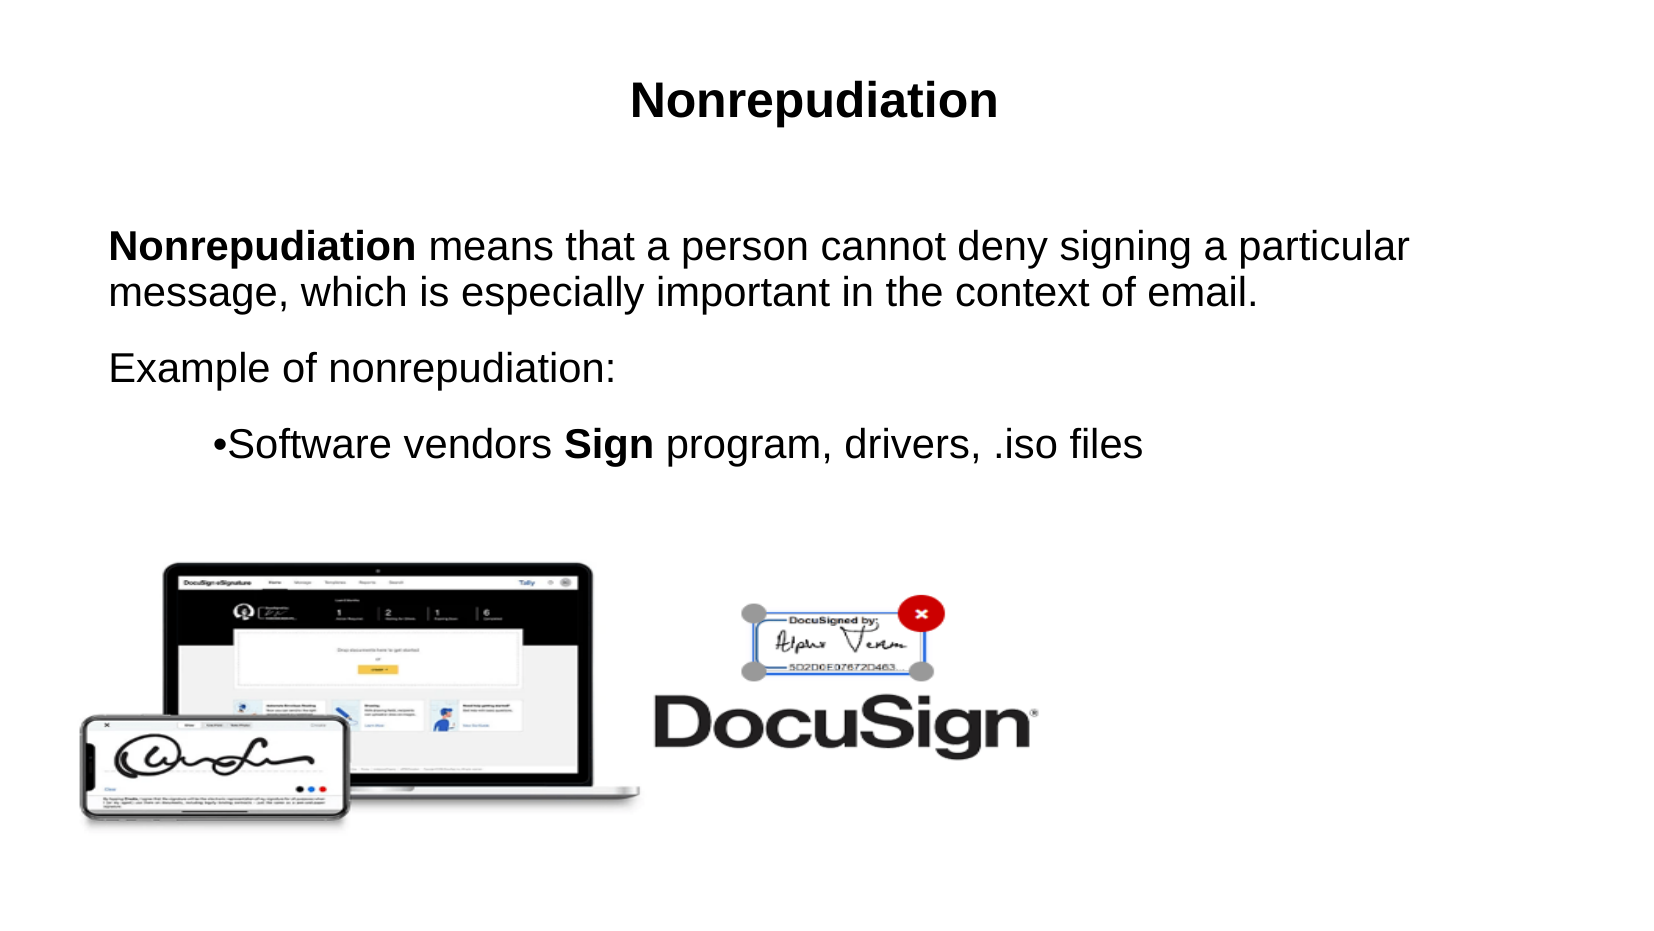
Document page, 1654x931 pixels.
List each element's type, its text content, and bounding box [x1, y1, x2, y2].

picture [58, 484, 1075, 879]
title Nonrepudiation [108, 42, 1521, 158]
list Nonrepudiation means that a person cannot deny signing a particular message, which is especially important in the context of email. Example of nonrepudiation: Software vendors Sign program, drivers, .iso files DocuSign [108, 222, 1521, 556]
